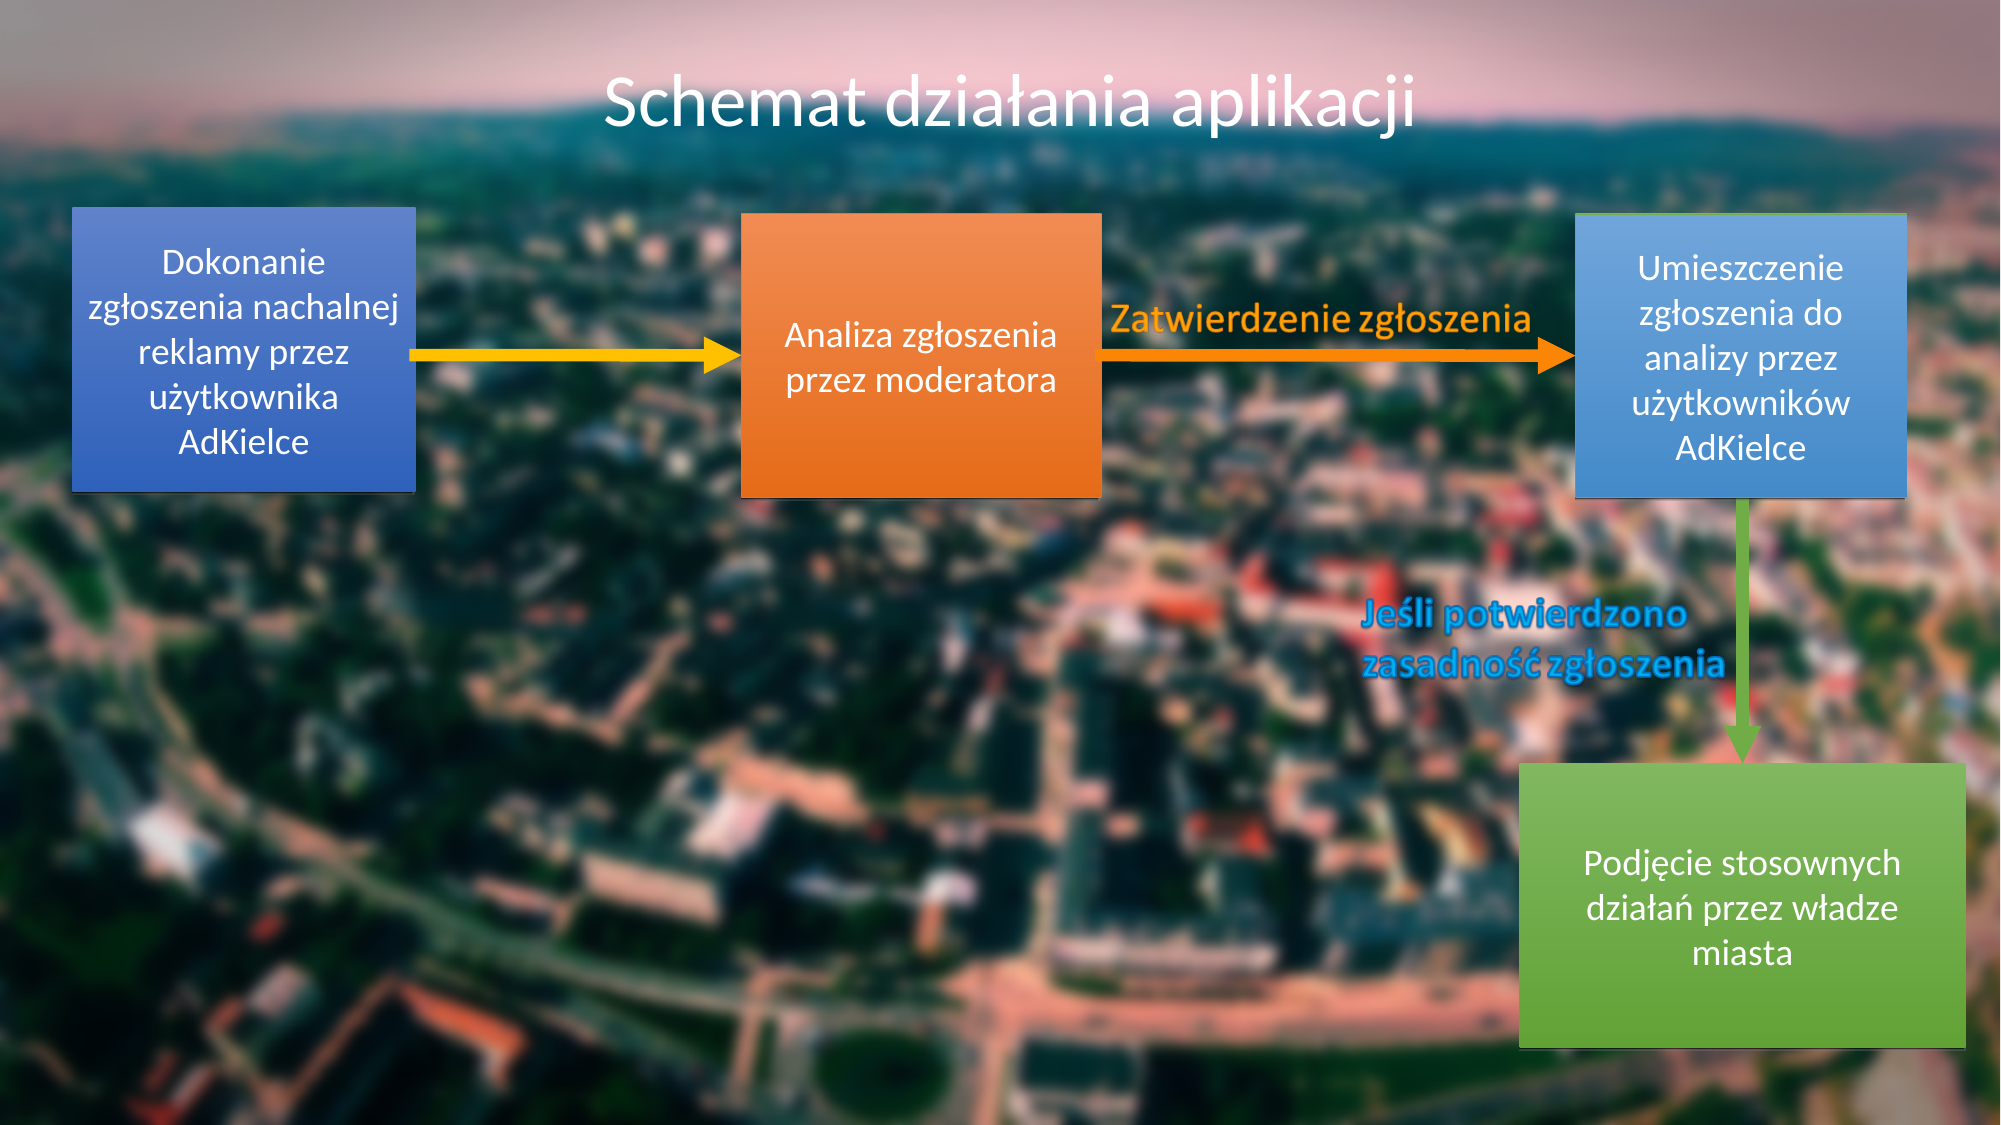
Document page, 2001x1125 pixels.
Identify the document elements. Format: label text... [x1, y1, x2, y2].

text_box Umieszczenie zgłoszenia do analizy przez użytkowników AdKielce [1575, 213, 1907, 498]
text_box Podjęcie stosownych działań przez władze miasta [1519, 763, 1966, 1048]
picture [0, 0, 2001, 1125]
text_box Dokonanie zgłoszenia nachalnej reklamy przez użytkownika AdKielce [72, 207, 416, 492]
text_box Schemat działania aplikacji [589, 43, 1434, 149]
text_box Analiza zgłoszenia przez moderatora [741, 213, 1102, 498]
